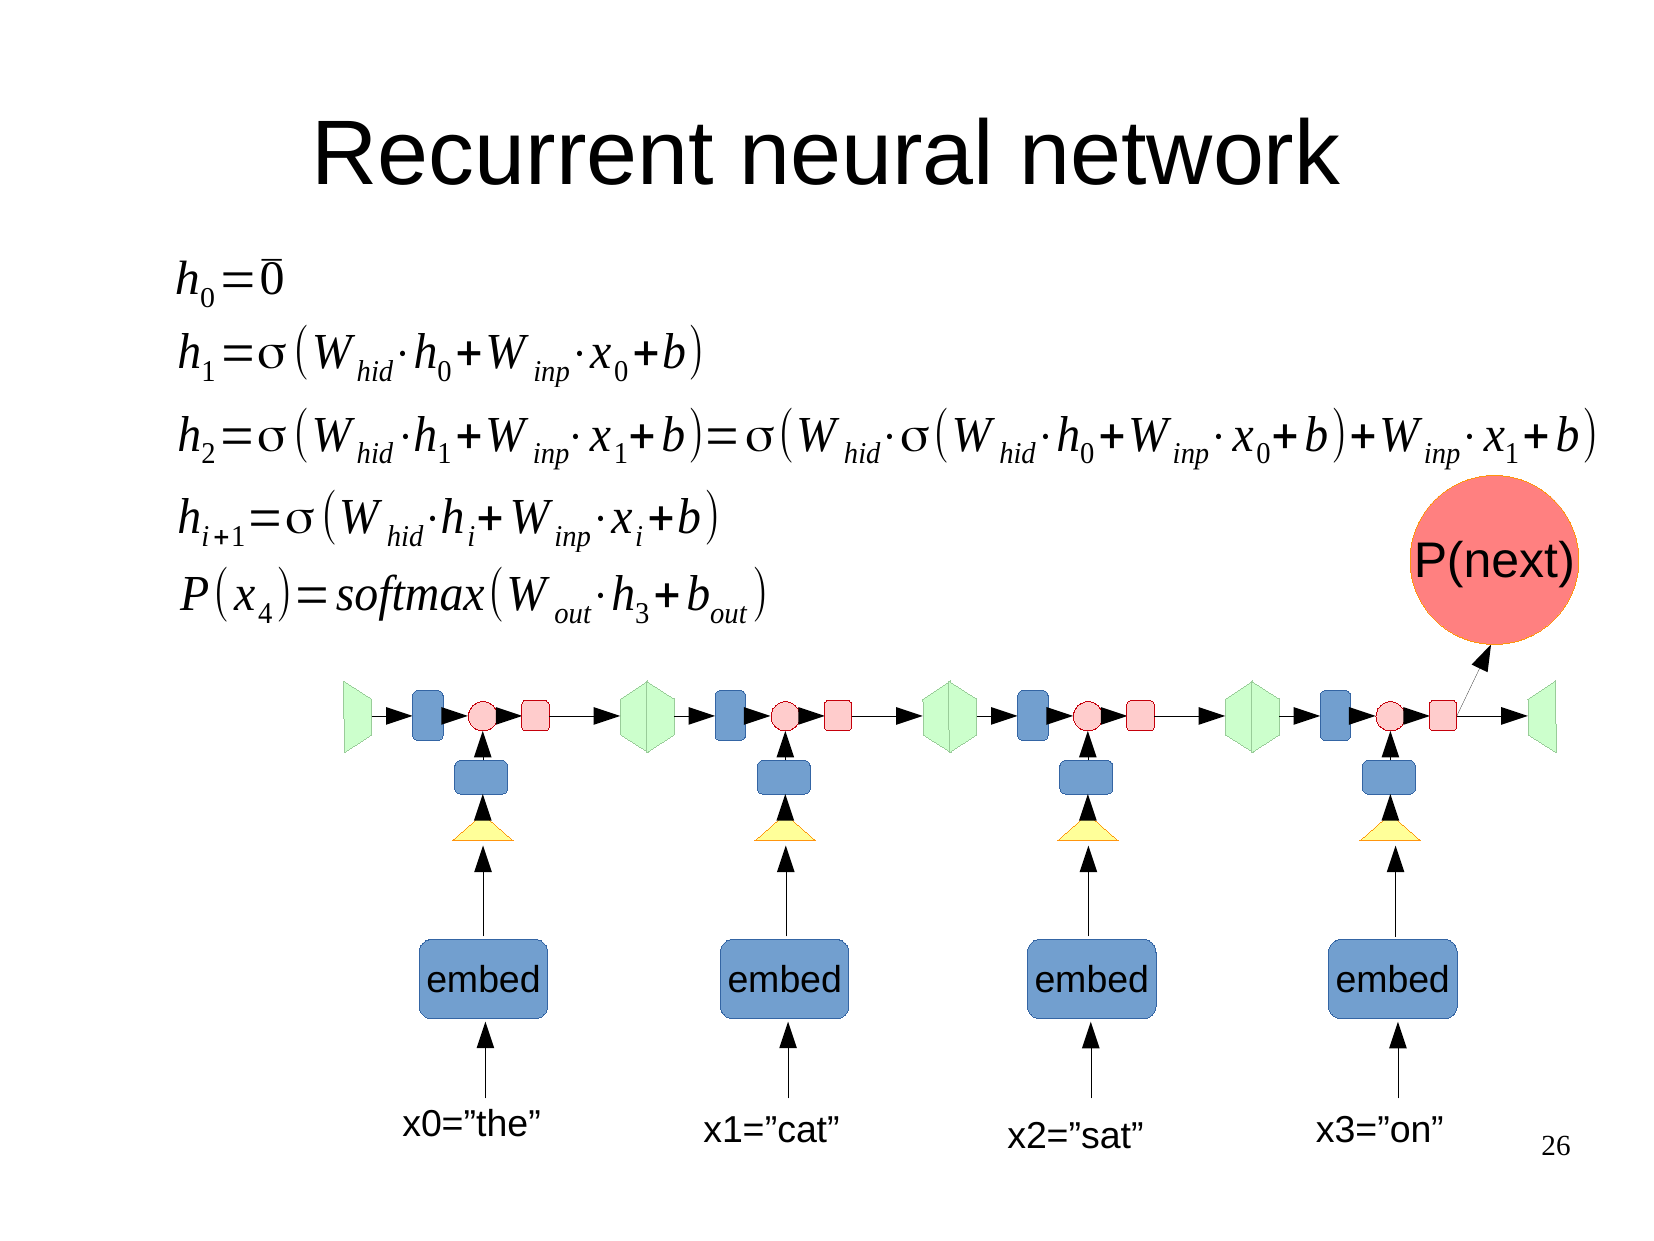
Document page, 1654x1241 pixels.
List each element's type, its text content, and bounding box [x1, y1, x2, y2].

text_box [412, 690, 444, 741]
chart [165, 403, 1609, 470]
text_box [1320, 690, 1351, 741]
text_box embed [1027, 939, 1157, 1019]
chart [162, 486, 733, 559]
text_box [922, 680, 977, 753]
text_box [620, 680, 675, 753]
title Recurrent neural network [82, 49, 1571, 257]
text_box [468, 701, 495, 731]
text_box [715, 690, 746, 741]
text_box [343, 681, 372, 753]
chart [165, 563, 779, 629]
text_box [1375, 701, 1403, 731]
text_box [1362, 760, 1416, 795]
text_box P(next) [1410, 475, 1579, 645]
text_box [1225, 680, 1280, 753]
text_box [521, 700, 550, 731]
text_box [1527, 680, 1557, 753]
text_box x0=”the” [387, 1095, 597, 1152]
text_box [1059, 760, 1113, 795]
text_box [1429, 700, 1457, 731]
text_box embed [419, 939, 548, 1019]
text_box embed [1328, 939, 1458, 1019]
text_box [757, 760, 811, 795]
text_box [771, 701, 798, 731]
text_box embed [720, 939, 849, 1019]
text_box x2=”sat” [992, 1107, 1219, 1165]
text_box [754, 821, 816, 841]
chart [165, 321, 718, 387]
text_box [1126, 700, 1155, 731]
text_box x3=”on” [1301, 1101, 1515, 1159]
text_box [1359, 821, 1421, 841]
text_box [1057, 821, 1119, 841]
text_box [454, 760, 508, 795]
text_box x1=”cat” [688, 1101, 899, 1159]
text_box [824, 700, 852, 731]
text_box [1017, 690, 1049, 741]
chart [162, 252, 299, 315]
text_box [1073, 701, 1100, 731]
text_box [452, 821, 514, 841]
